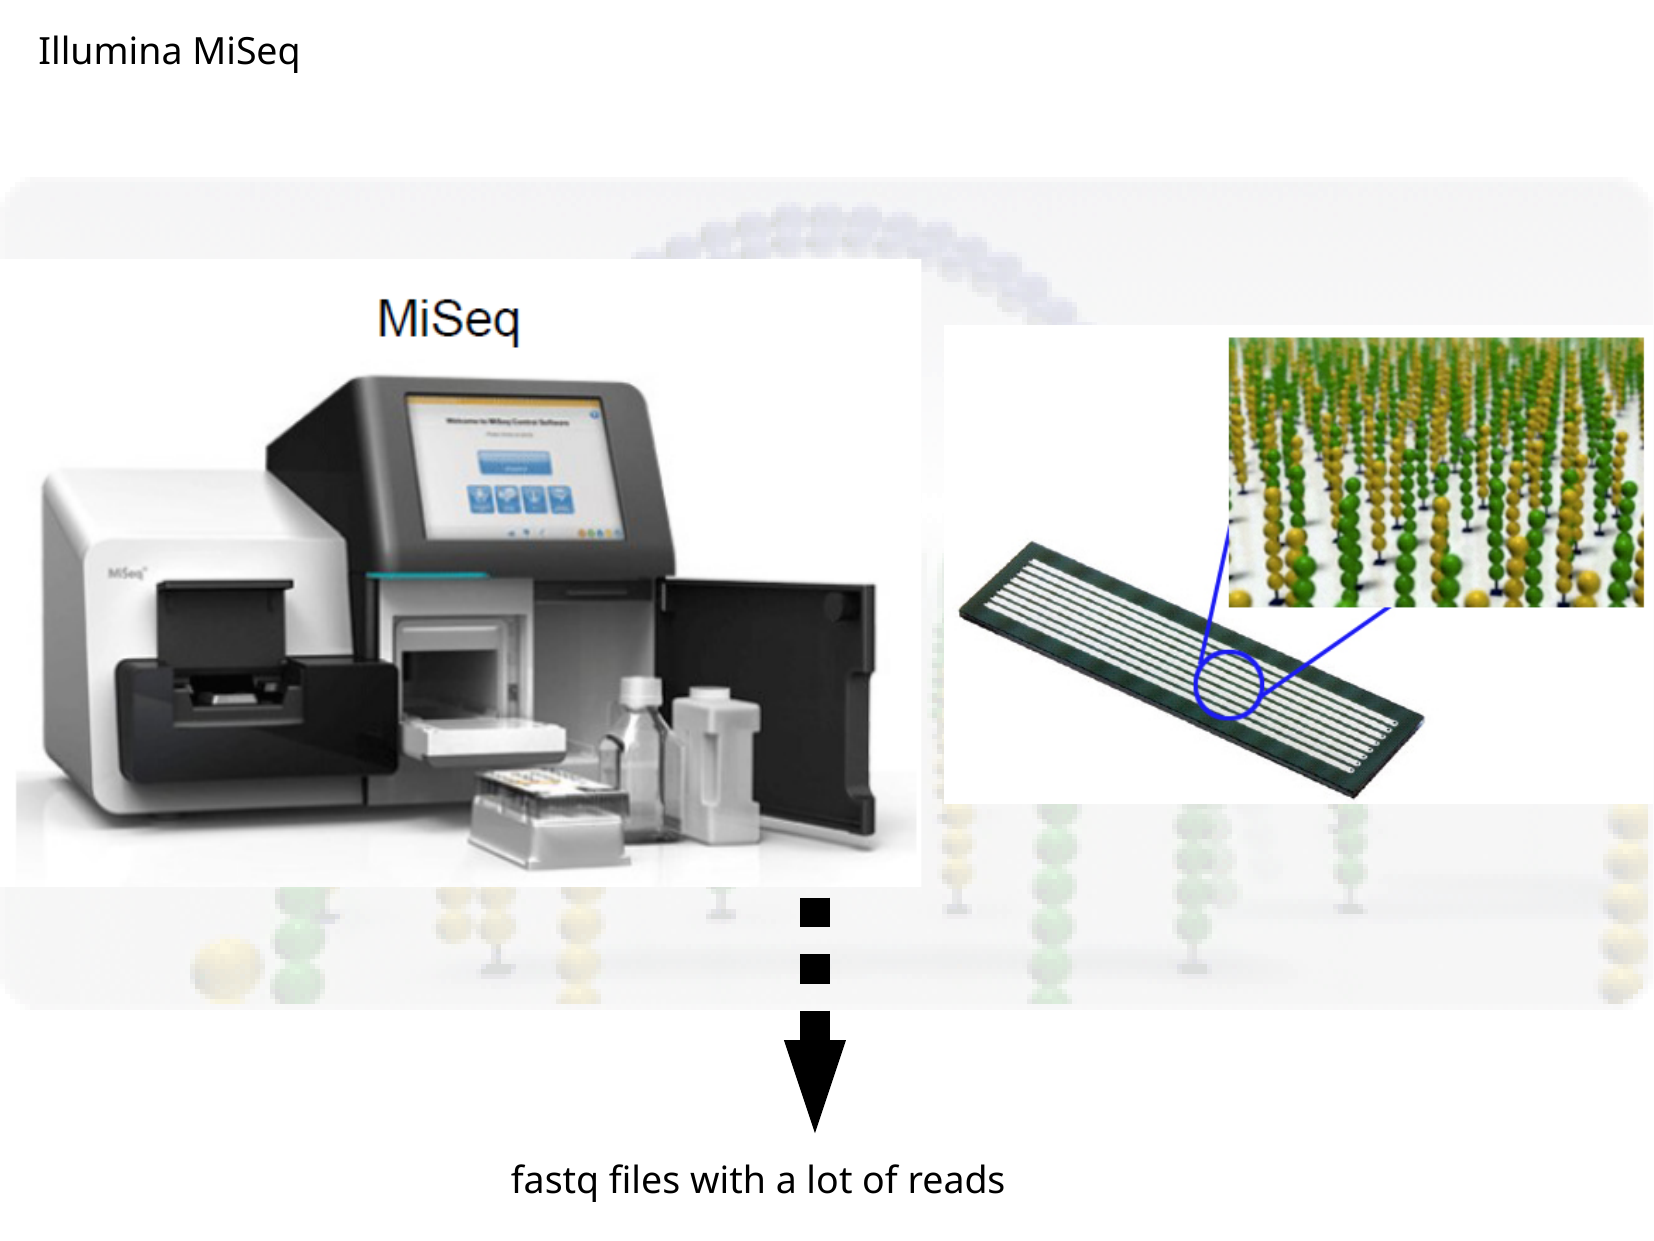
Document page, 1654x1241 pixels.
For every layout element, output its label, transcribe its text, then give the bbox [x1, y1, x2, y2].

picture [0, 259, 922, 887]
text_box [0, 0, 1654, 1241]
text_box Illumina MiSeq [23, 16, 339, 92]
picture [944, 325, 1654, 804]
text_box fastq files with a lot of reads [496, 1145, 1175, 1221]
